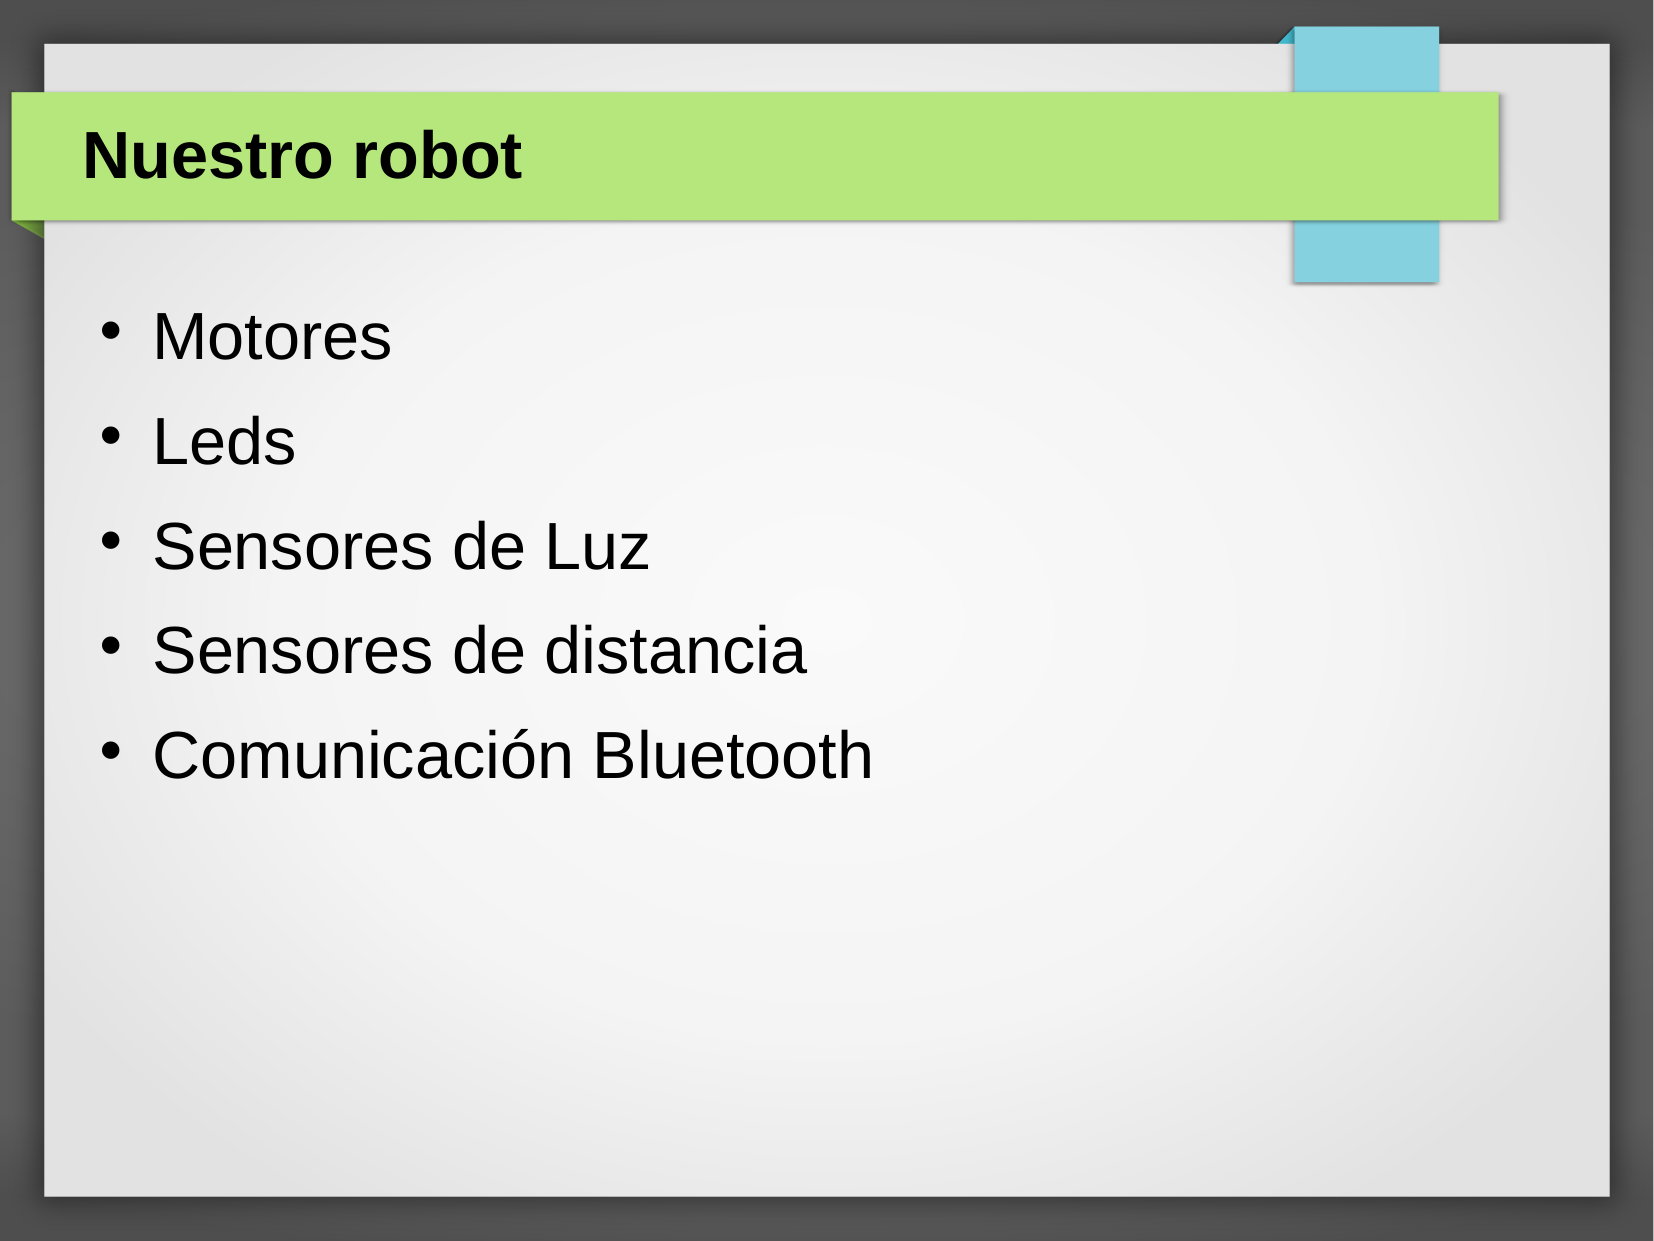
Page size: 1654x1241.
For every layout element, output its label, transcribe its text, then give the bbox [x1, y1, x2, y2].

list Motores Leds Sensores de Luz Sensores de distancia Comunicación Bluetooth [82, 295, 1571, 1015]
title Nuestro robot [82, 94, 1264, 213]
picture [0, 0, 1654, 1241]
